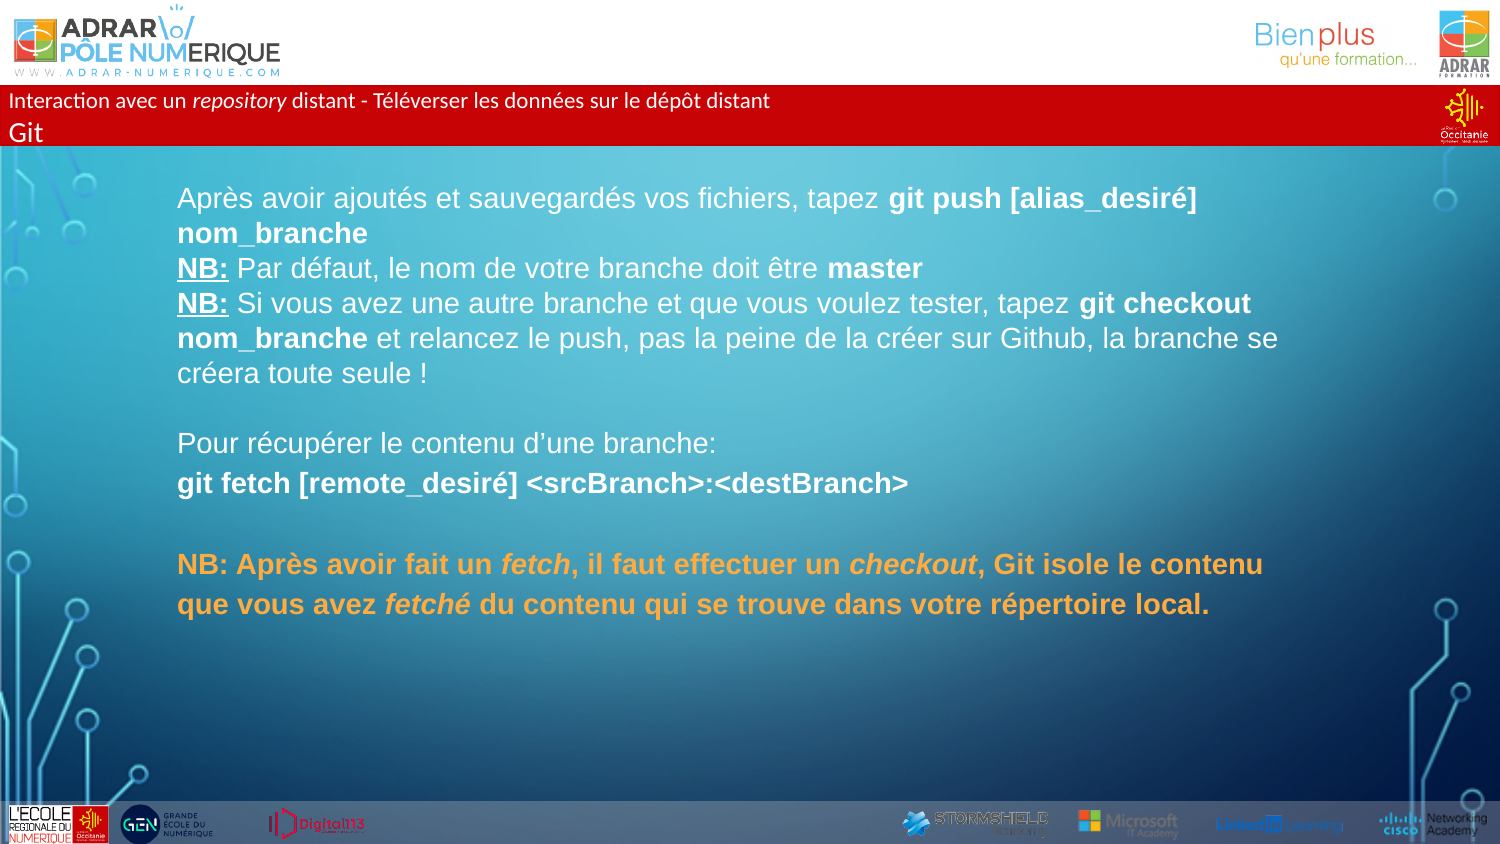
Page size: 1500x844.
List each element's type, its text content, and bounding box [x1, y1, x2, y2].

picture [902, 807, 1048, 841]
text_box NB: Après avoir fait un fetch, il faut effectuer un checkout, Git isole le contenu que vous avez fetché du contenu qui se trouve dans votre répertoire local. [162, 525, 1338, 636]
text_box Interaction avec un repository distant - Téléverser les données sur le dépôt distant Git [0, 70, 805, 164]
picture [0, 85, 1500, 844]
picture [7, 0, 288, 70]
picture [1256, 22, 1416, 68]
text_box Après avoir ajoutés et sauvegardés vos fichiers, tapez git push [alias_desiré] nom_branche NB: Par défaut, le nom de votre branche doit être master NB: Si vous avez une autre branche et que vous voulez tester, tapez git checkout nom_branche et relancez le push, pas la peine de la créer sur Github, la branche se créera toute seule ! Pour récupérer le contenu d’une branche: git fetch [remote_desiré] <srcBranch>:<destBranch> [162, 164, 1338, 515]
picture [1437, 8, 1491, 79]
picture [260, 807, 373, 841]
picture [8, 803, 109, 844]
